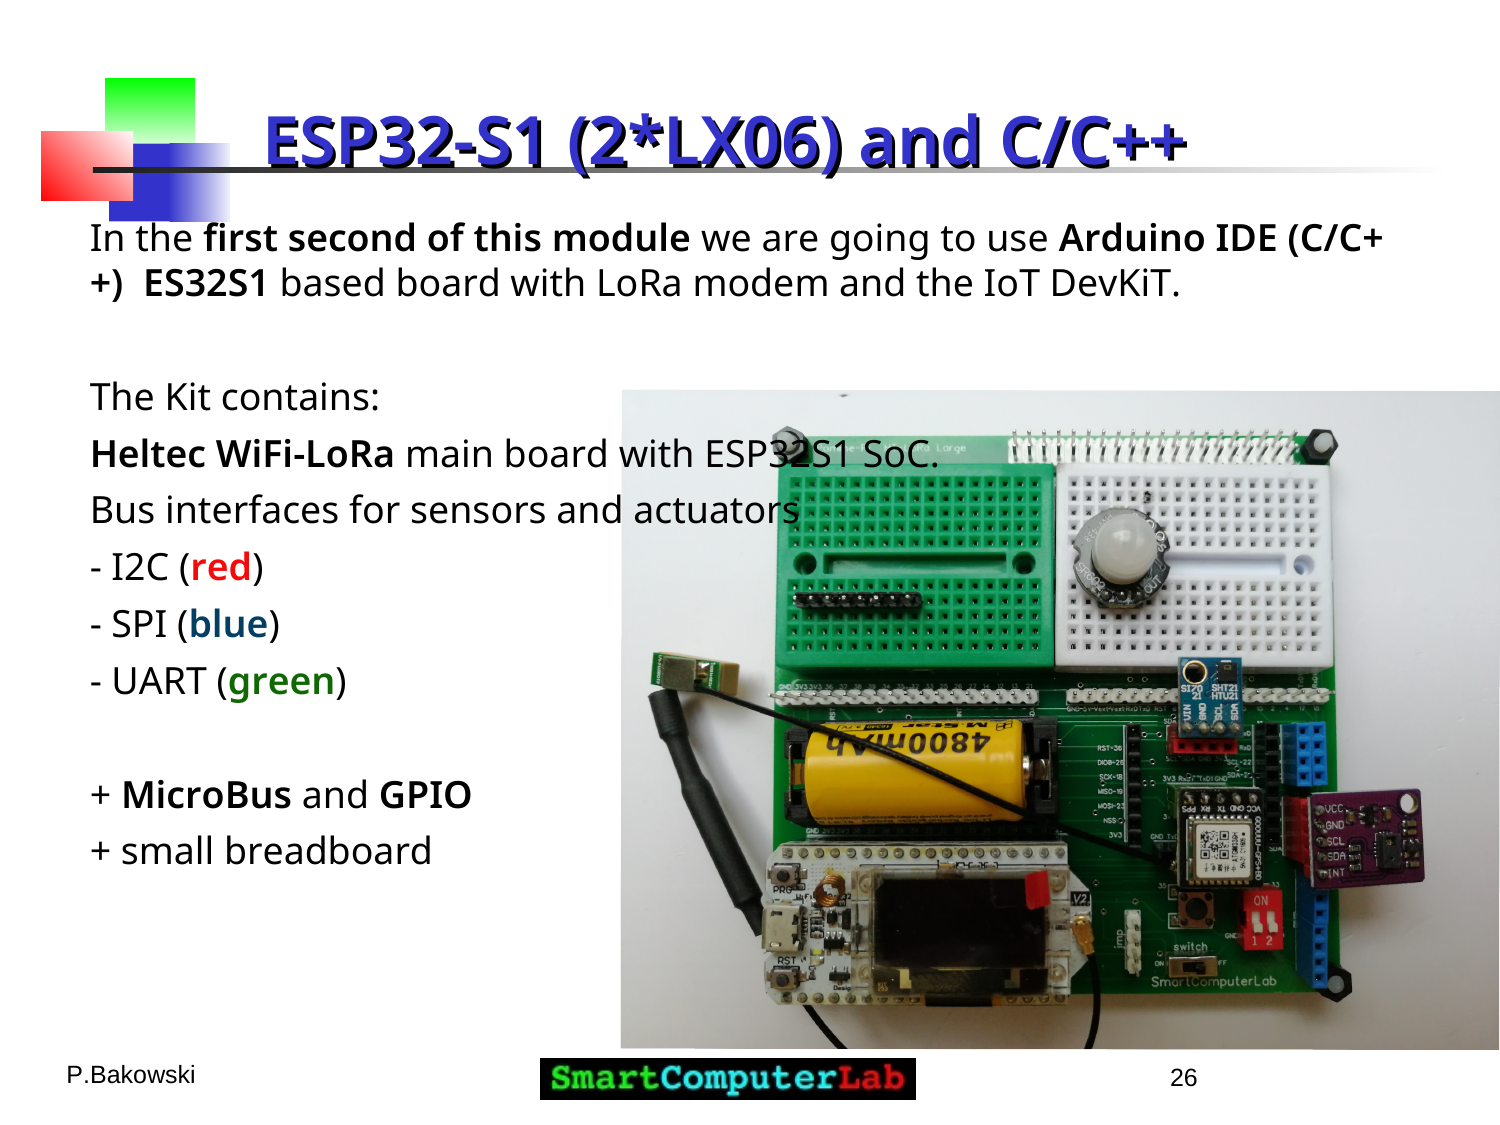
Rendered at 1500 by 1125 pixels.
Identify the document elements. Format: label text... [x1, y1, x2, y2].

picture [620, 391, 1500, 1051]
text_box In the first second of this module we are going to use Arduino IDE (C/C++) ES32S1 based board with LoRa modem and the IoT DevKiT. The Kit contains: Heltec WiFi-LoRa main board with ESP32S1 SoC. Bus interfaces for sensors and actuators - I2C (red) - SPI (blue) - UART (green) + MicroBus and GPIO + small breadboard [75, 206, 1411, 976]
picture [540, 1058, 916, 1100]
title ESP32-S1 (2*LX06) and C/C++ [130, 10, 1321, 186]
